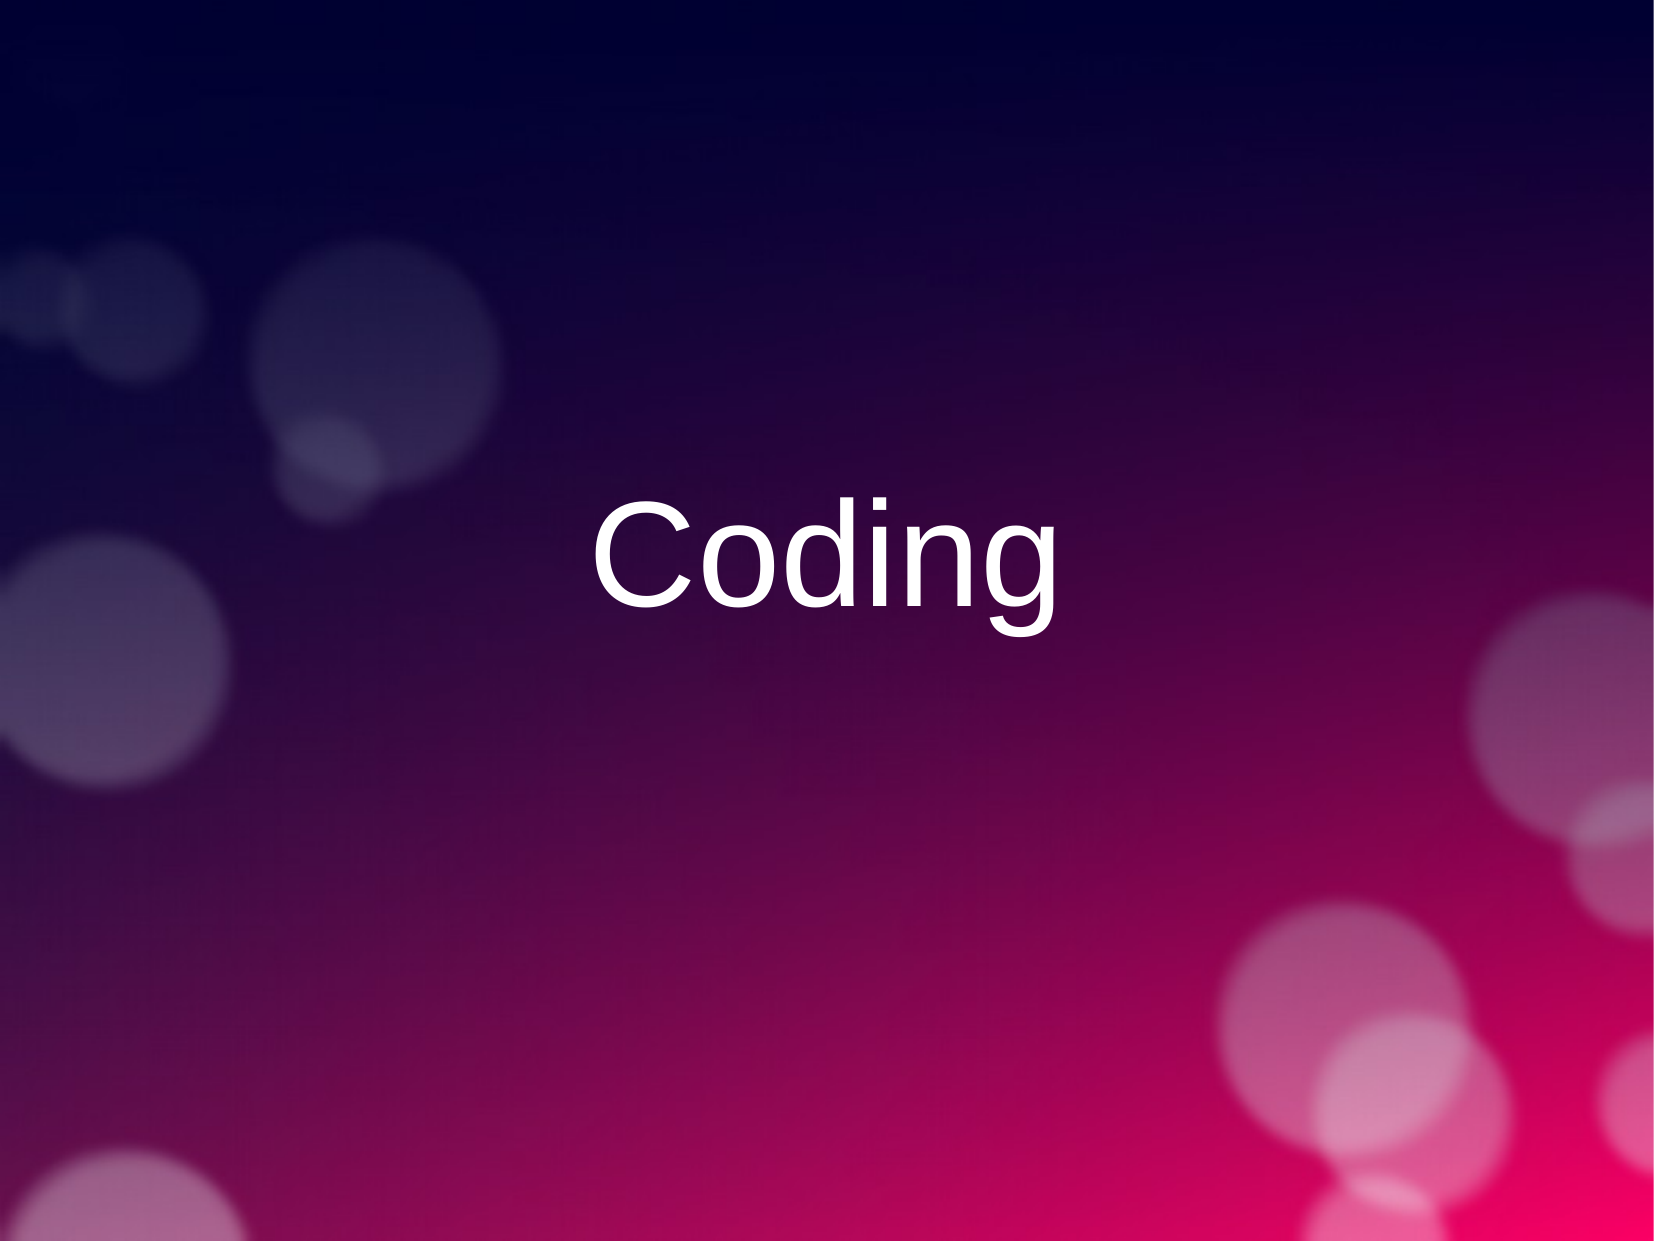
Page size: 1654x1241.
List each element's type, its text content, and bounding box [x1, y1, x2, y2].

subtitle Coding [82, 74, 1571, 1036]
picture [0, 0, 1654, 1241]
